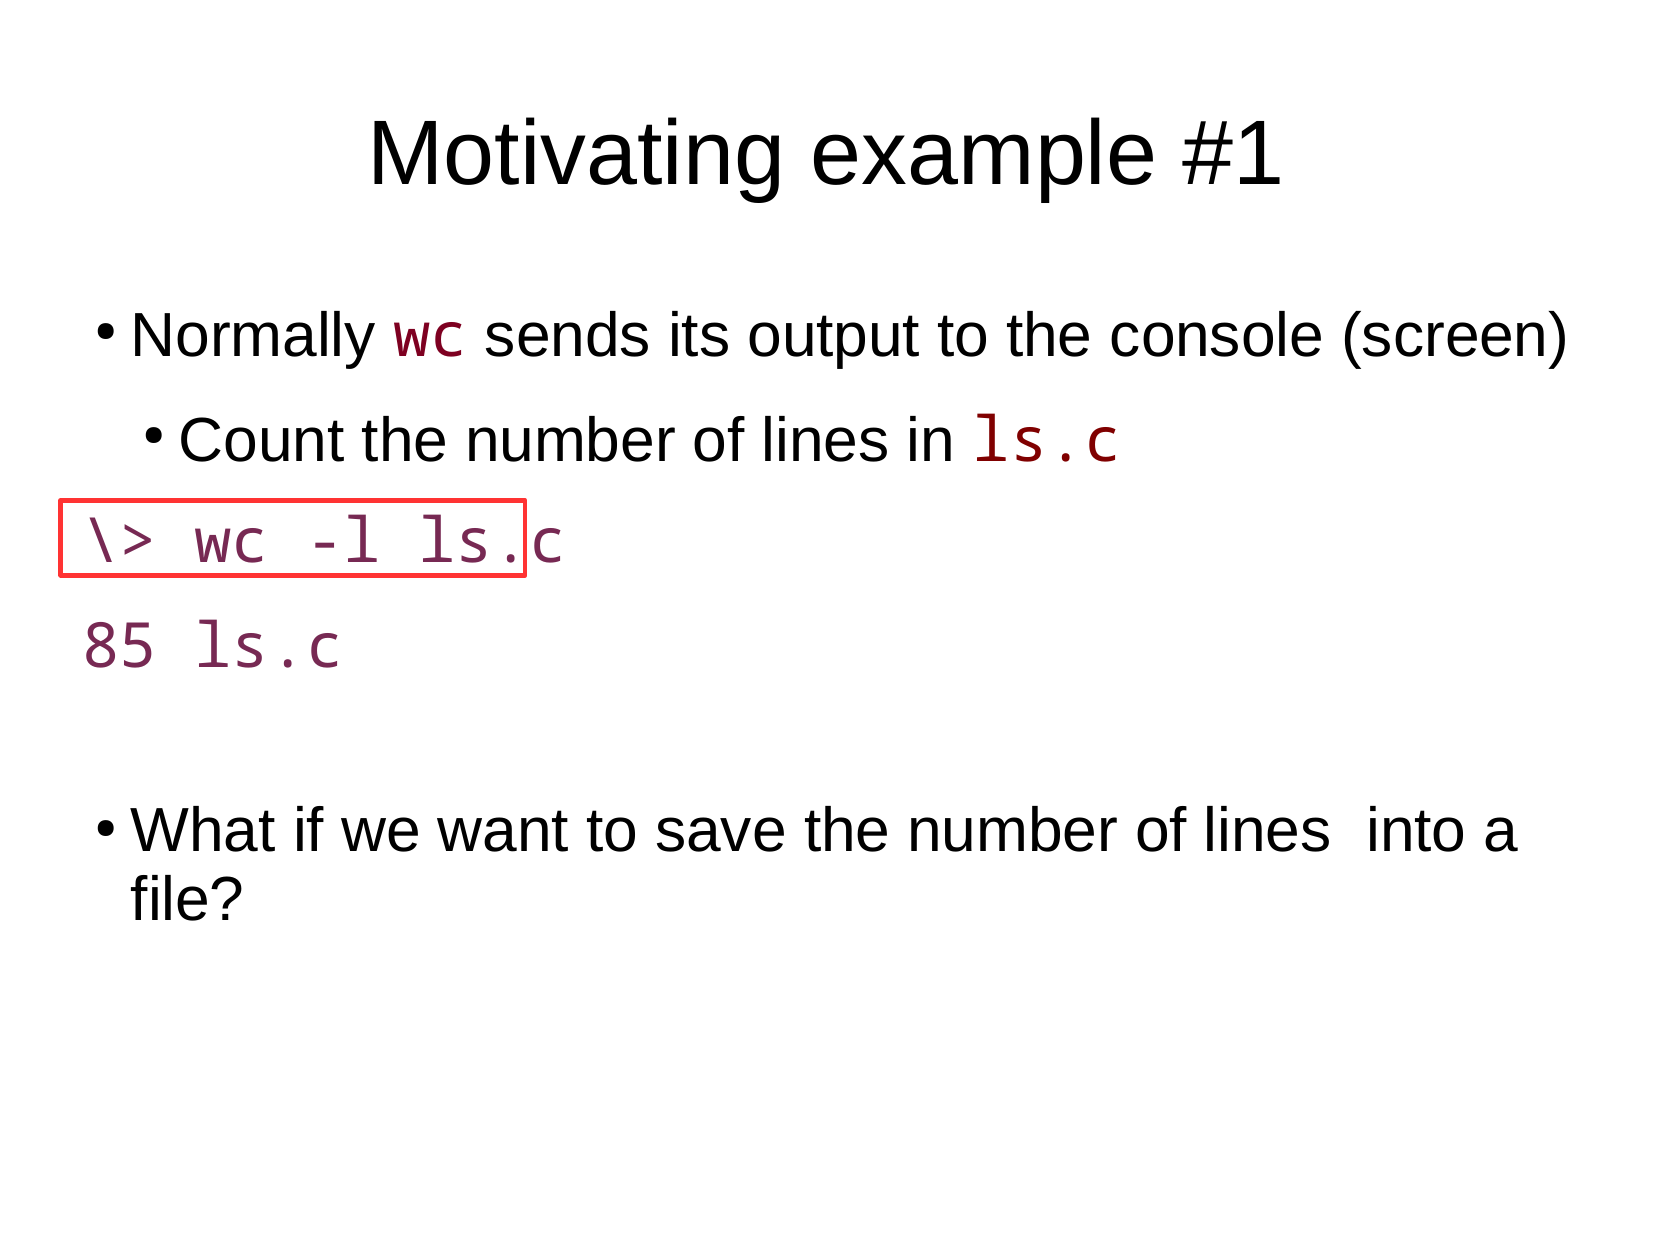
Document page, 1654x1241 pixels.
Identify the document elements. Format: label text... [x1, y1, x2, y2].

title Motivating example #1 [82, 49, 1571, 257]
list Normally wc sends its output to the console (screen) Count the number of lines in ls.c \> wc -l ls.c 85 ls.c What if we want to save the number of lines into a file? [82, 290, 1571, 1010]
list Normally wc sends its output to the console (screen) Count the number of lines in ls.c \> wc -l ls.c 85 ls.c What if we want to save the number of lines into a file? [82, 503, 523, 573]
